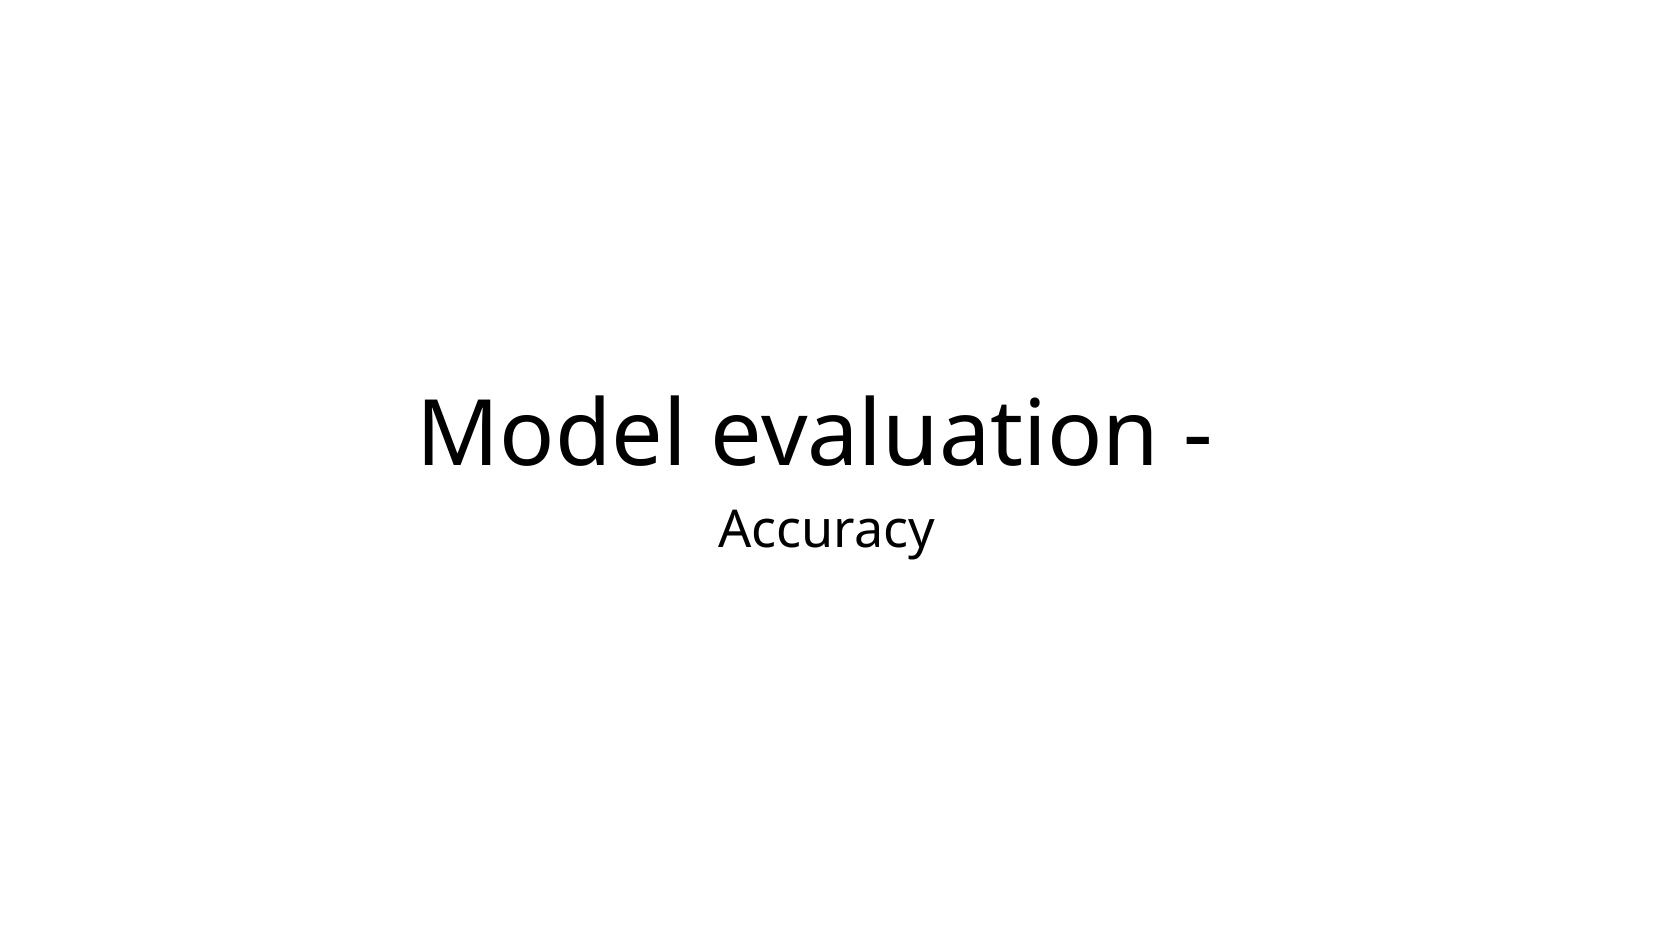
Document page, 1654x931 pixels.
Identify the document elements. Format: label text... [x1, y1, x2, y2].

title Model evaluation - Accuracy [82, 316, 1571, 614]
